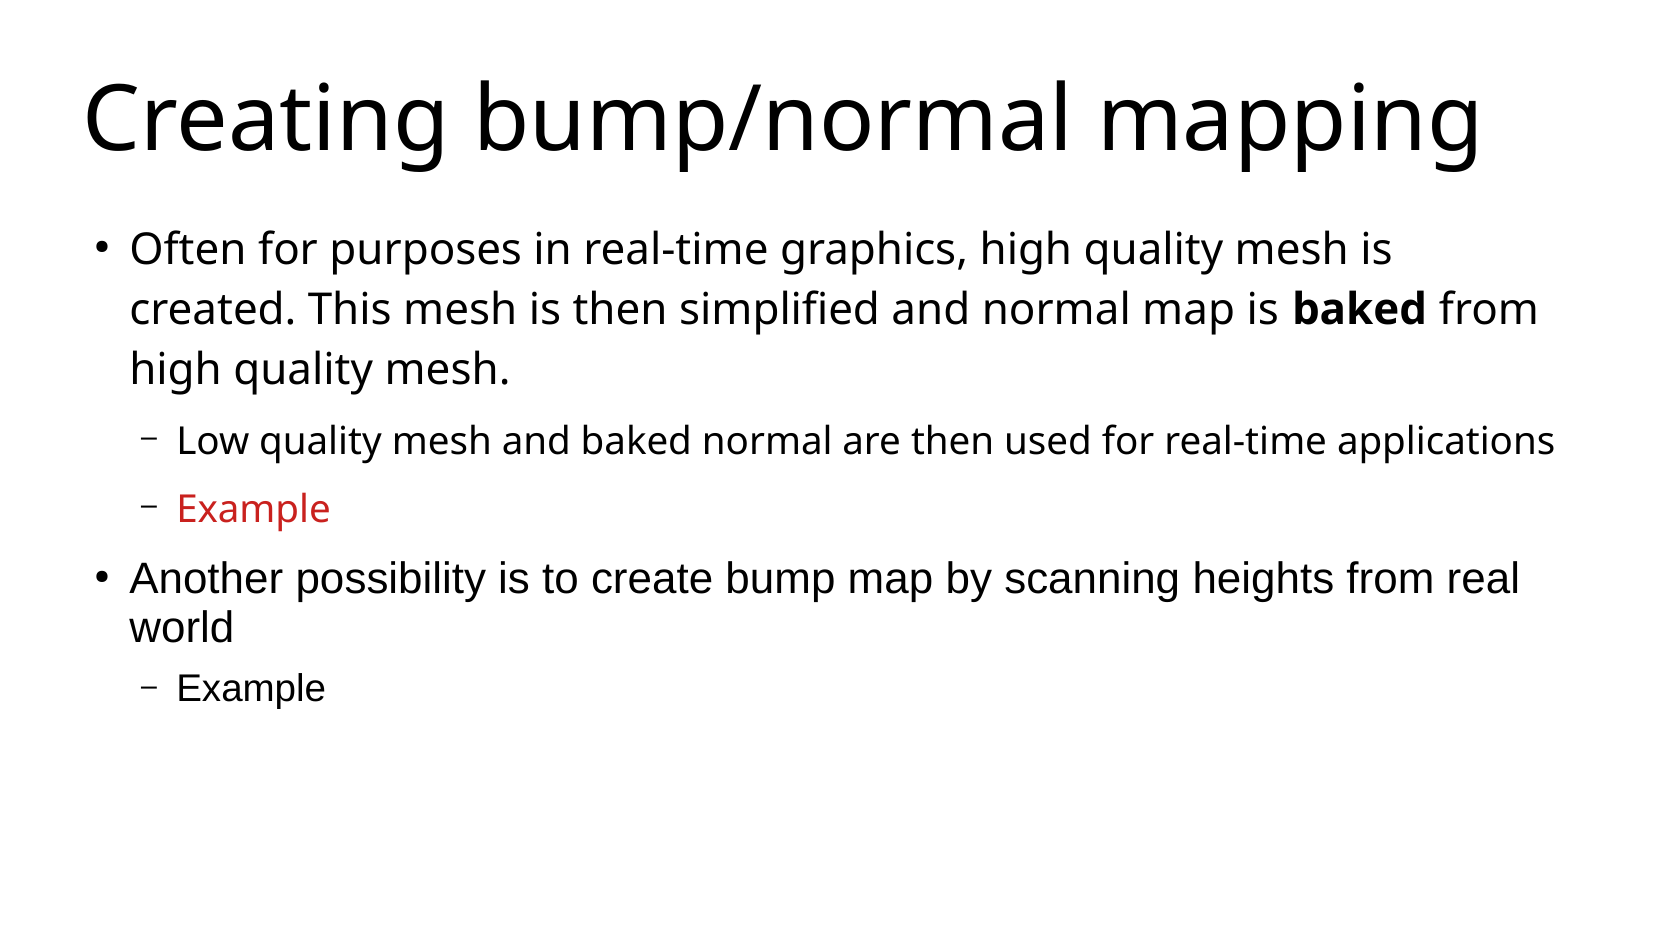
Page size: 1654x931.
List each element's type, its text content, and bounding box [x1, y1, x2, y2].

list Often for purposes in real-time graphics, high quality mesh is created. This mesh is then simplified and normal map is baked from high quality mesh. Low quality mesh and baked normal are then used for real-time applications Example Another possibility is to create bump map by scanning heights from real world Example [82, 217, 1571, 758]
title Creating bump/normal mapping [82, 37, 1571, 193]
